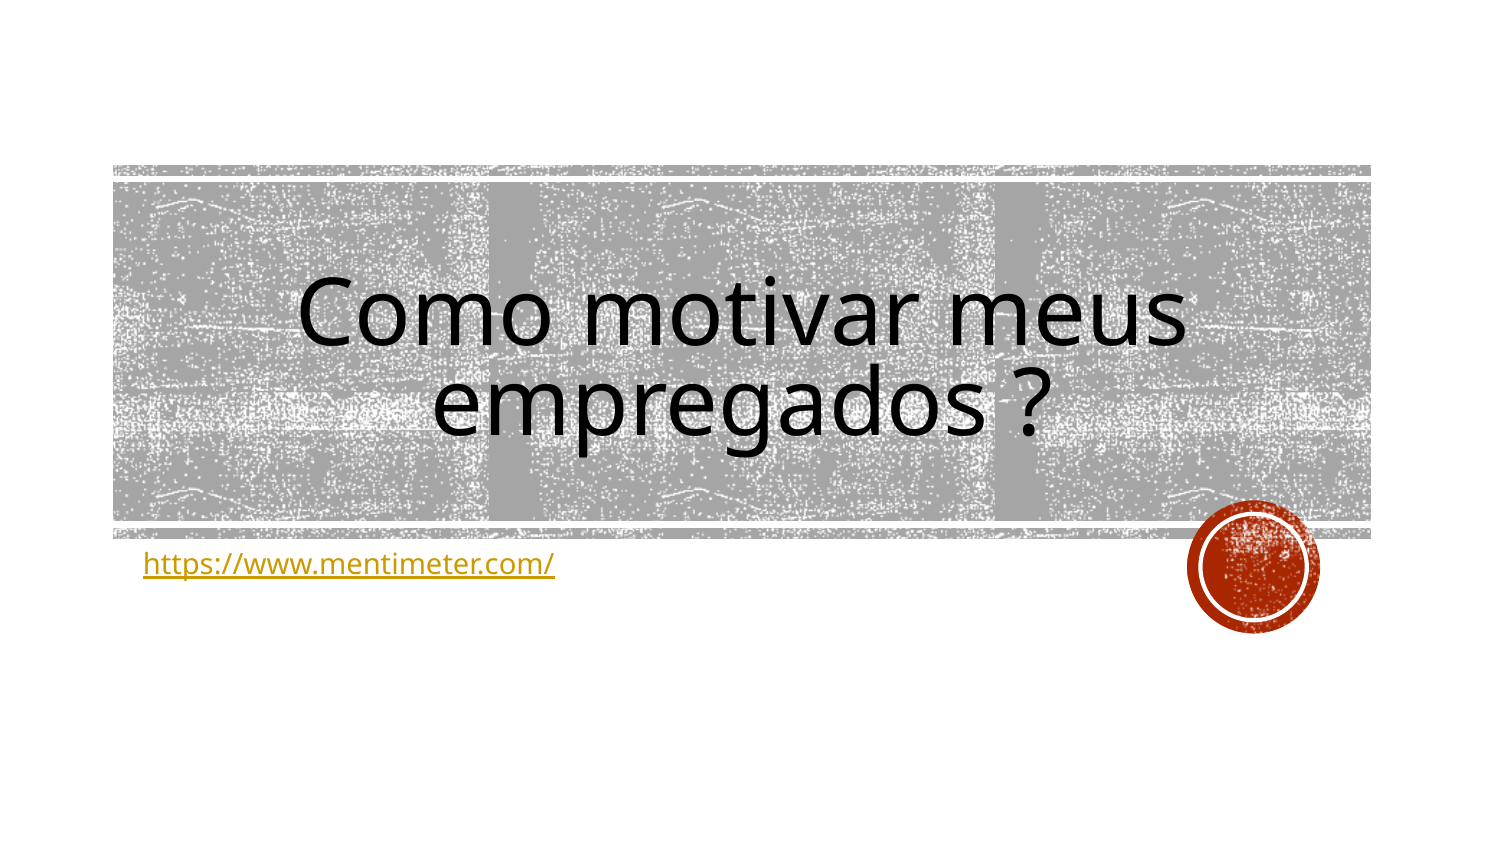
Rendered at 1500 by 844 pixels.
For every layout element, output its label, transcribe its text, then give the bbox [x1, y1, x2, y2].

title Como motivar meus empregados ? [129, 176, 1356, 550]
picture [1203, 550, 1304, 618]
picture [1187, 550, 1321, 634]
subtitle https://www.mentimeter.com/ [131, 540, 1103, 672]
